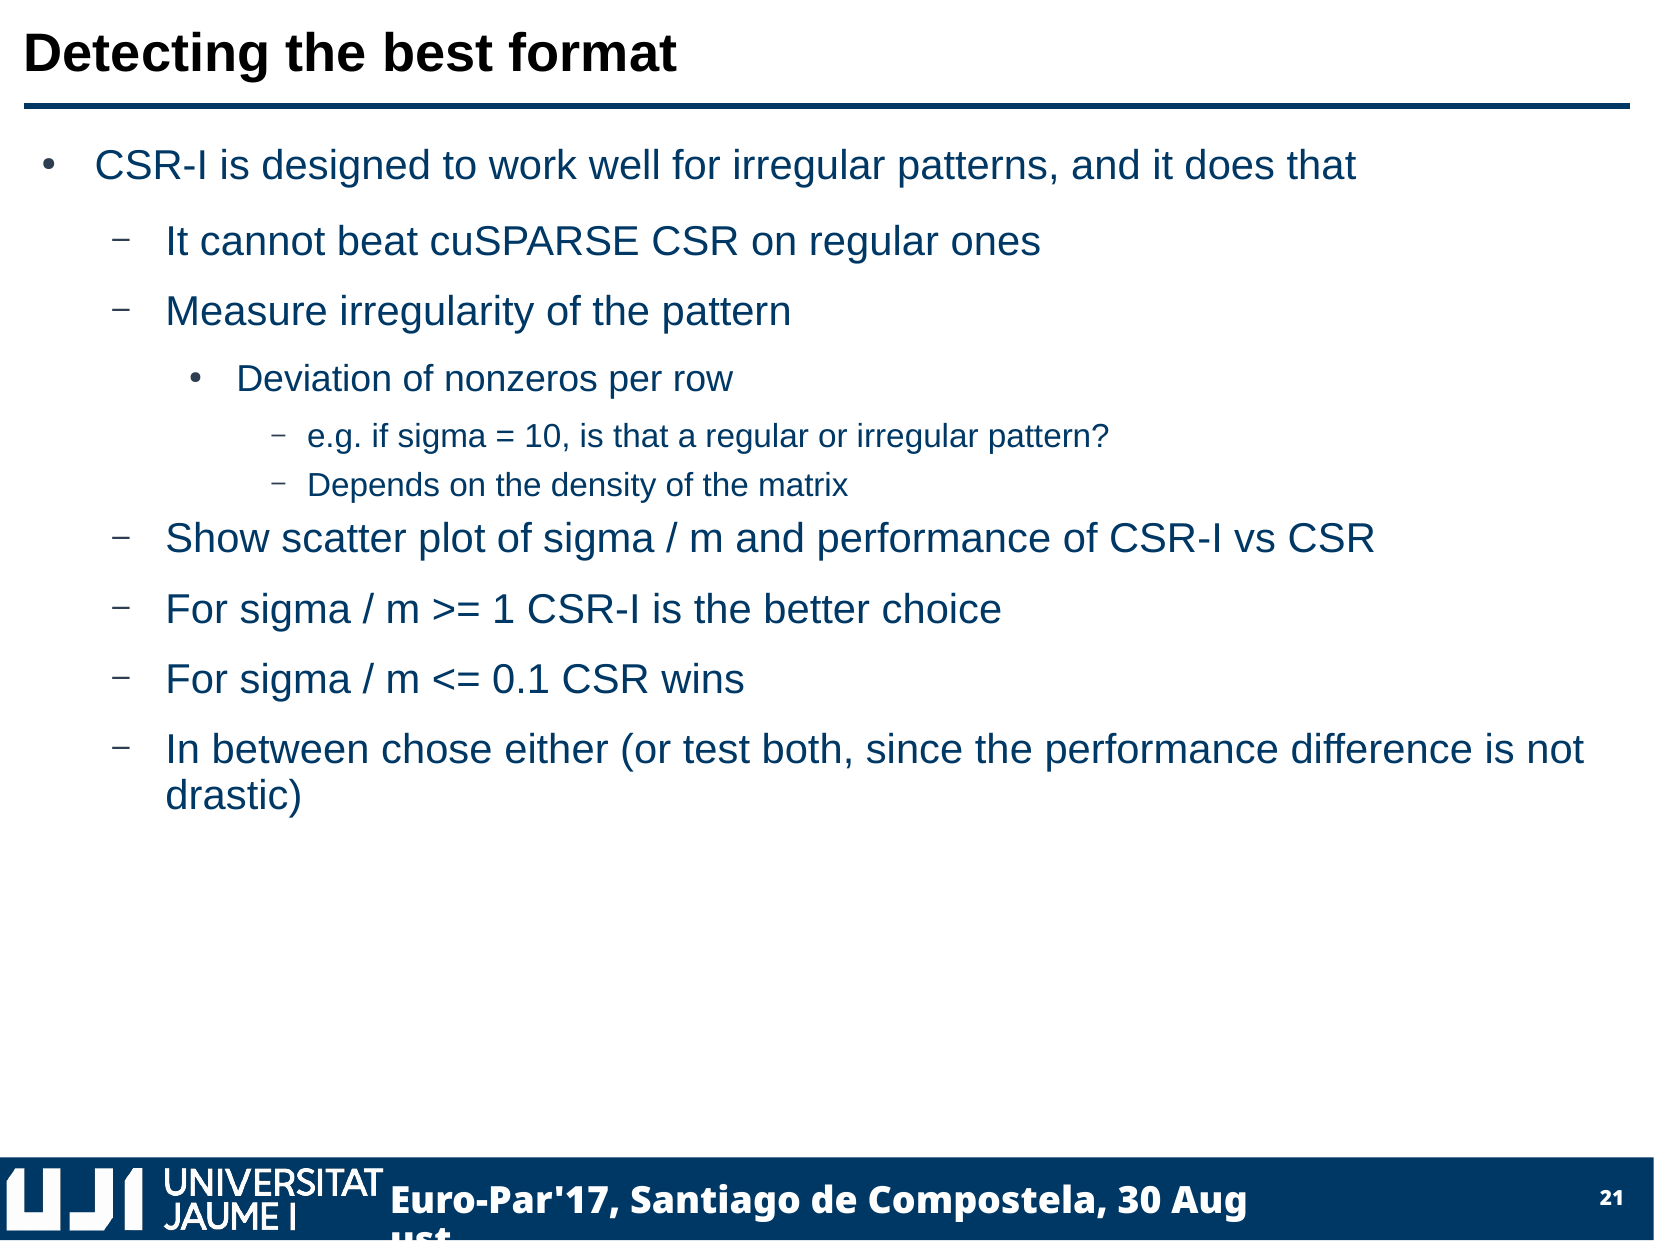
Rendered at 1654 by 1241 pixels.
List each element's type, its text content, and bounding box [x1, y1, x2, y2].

list CSR-I is designed to work well for irregular patterns, and it does that It cannot beat cuSPARSE CSR on regular ones Measure irregularity of the pattern Deviation of nonzeros per row e.g. if sigma = 10, is that a regular or irregular pattern? Depends on the density of the matrix Show scatter plot of sigma / m and performance of CSR-I vs CSR For sigma / m >= 1 CSR-I is the better choice For sigma / m <= 0.1 CSR wins In between chose either (or test both, since the performance difference is not drastic) [23, 141, 1630, 1134]
picture [0, 1158, 390, 1241]
title Detecting the best format [23, 0, 1630, 107]
